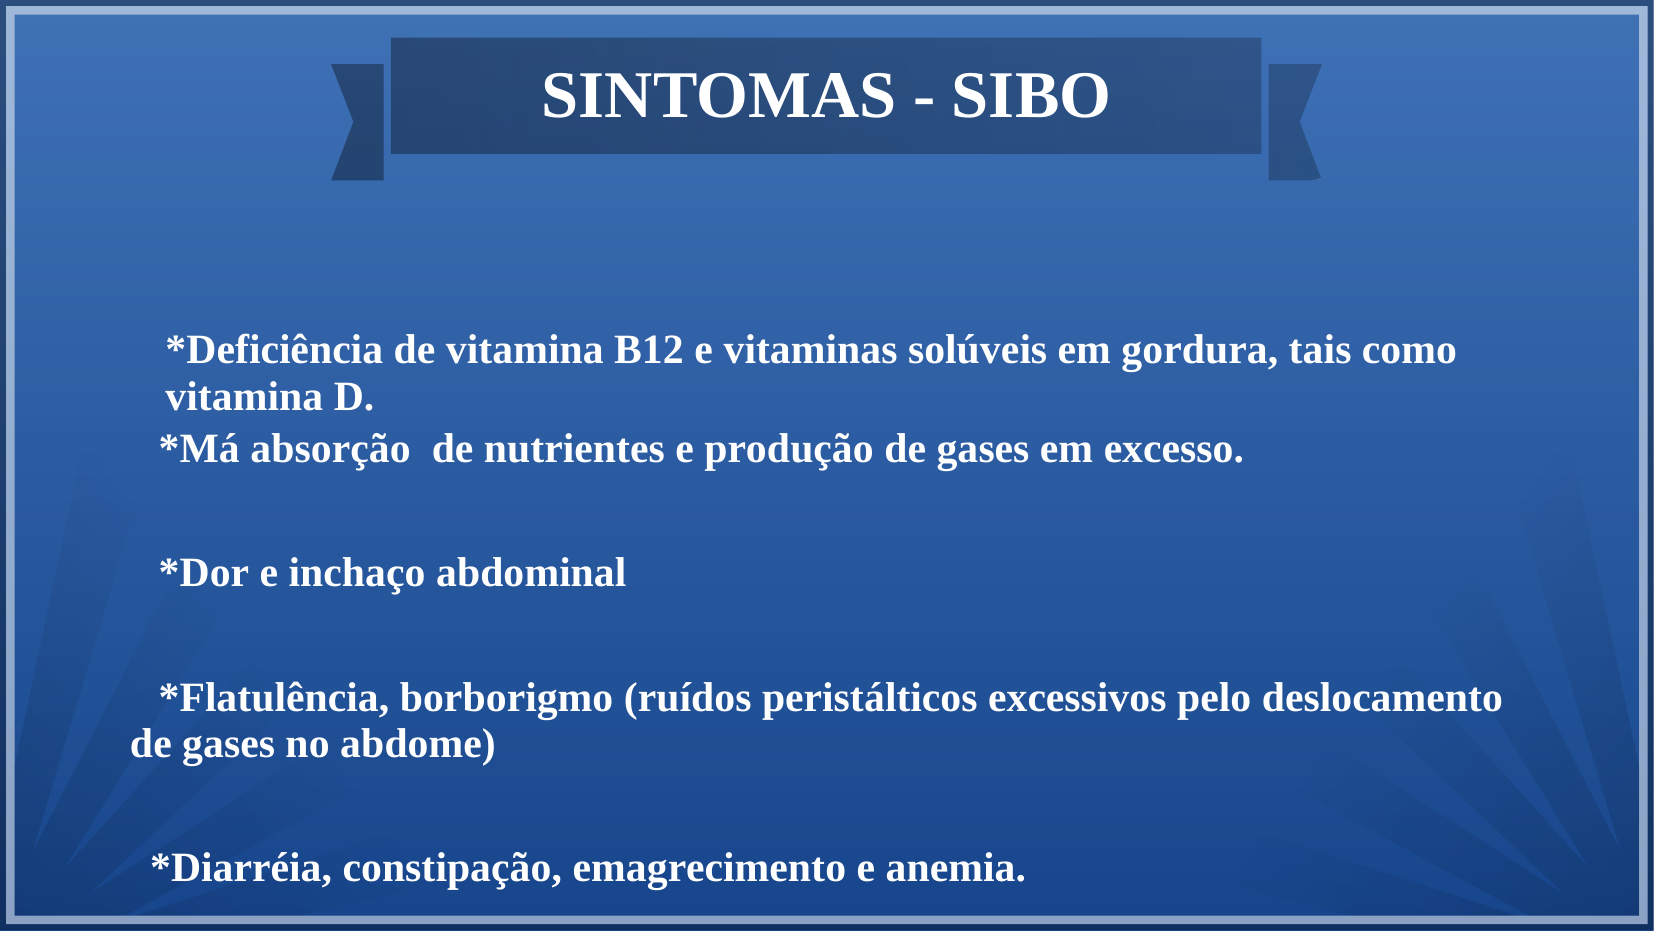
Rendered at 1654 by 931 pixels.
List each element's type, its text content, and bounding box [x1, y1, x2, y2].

title SINTOMAS - SIBO [389, 35, 1264, 154]
text_box *Má absorção de nutrientes e produção de gases em excesso. *Dor e inchaço abdominal *Flatulência, borborigmo (ruídos peristálticos excessivos pelo deslocamento de gases no abdome) *Diarréia, constipação, emagrecimento e anemia. [129, 425, 1524, 891]
list *Deficiência de vitamina B12 e vitaminas solúveis em gordura, tais como vitamina D. [94, 262, 1583, 886]
